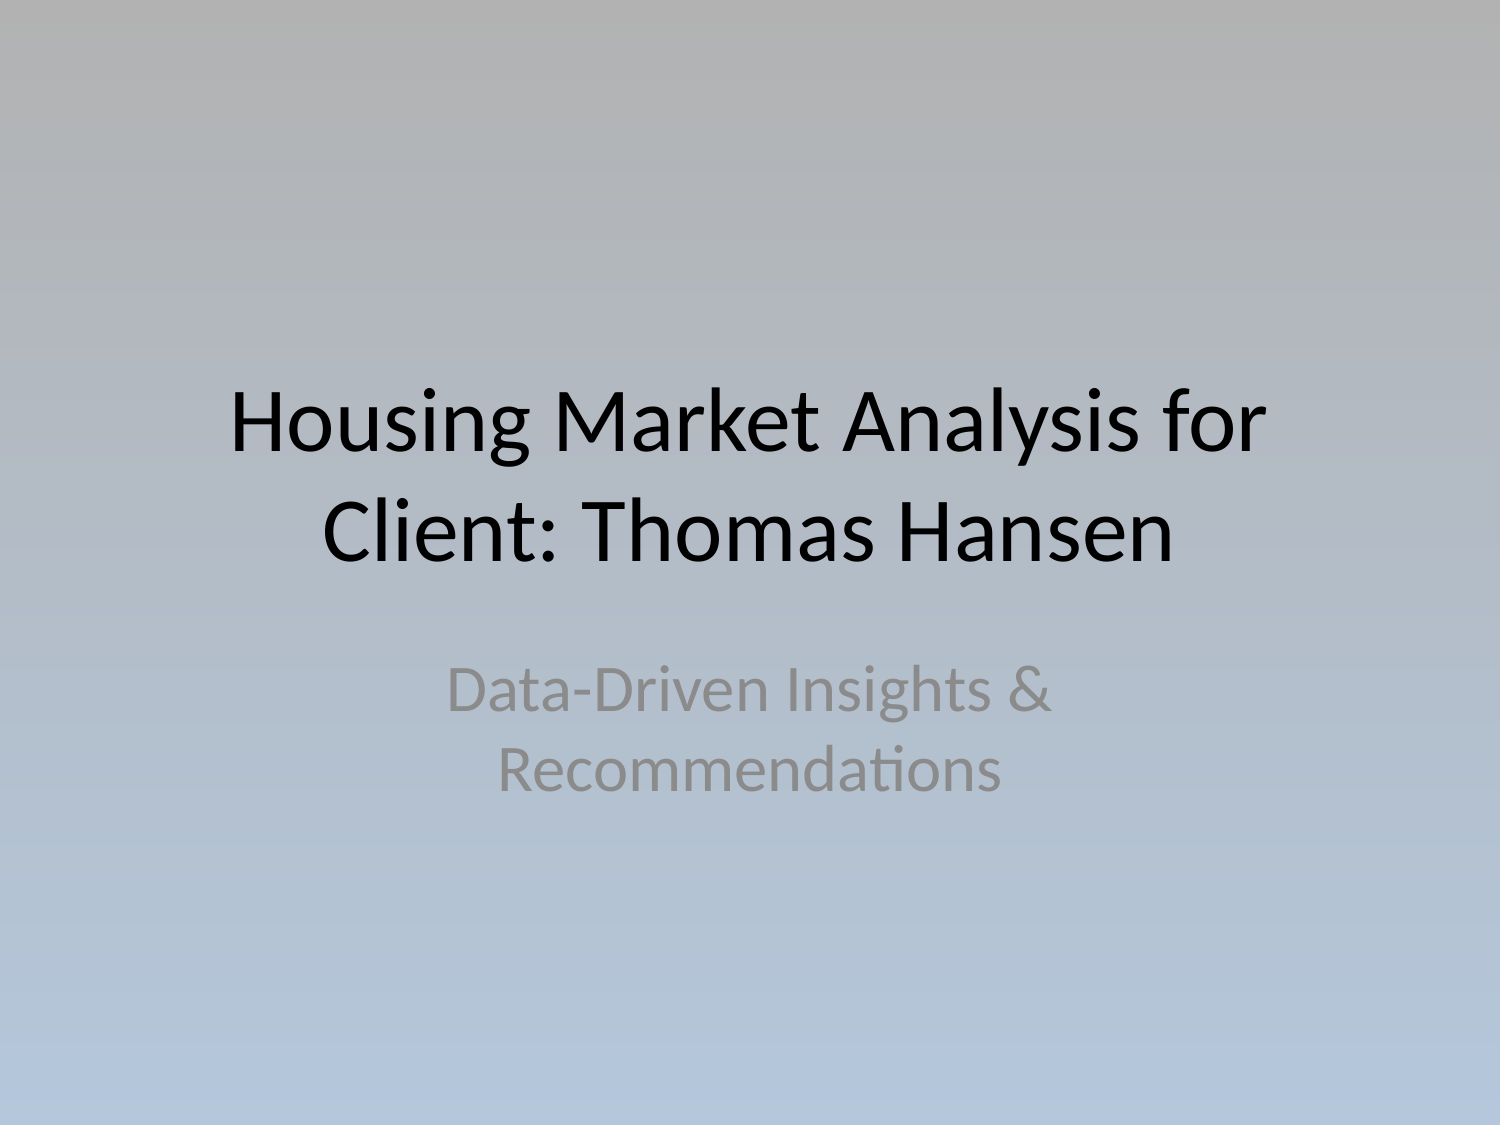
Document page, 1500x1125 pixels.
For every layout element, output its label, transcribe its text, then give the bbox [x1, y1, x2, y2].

title Housing Market Analysis for Client: Thomas Hansen [112, 349, 1388, 591]
subtitle Data-Driven Insights & Recommendations [225, 637, 1275, 925]
